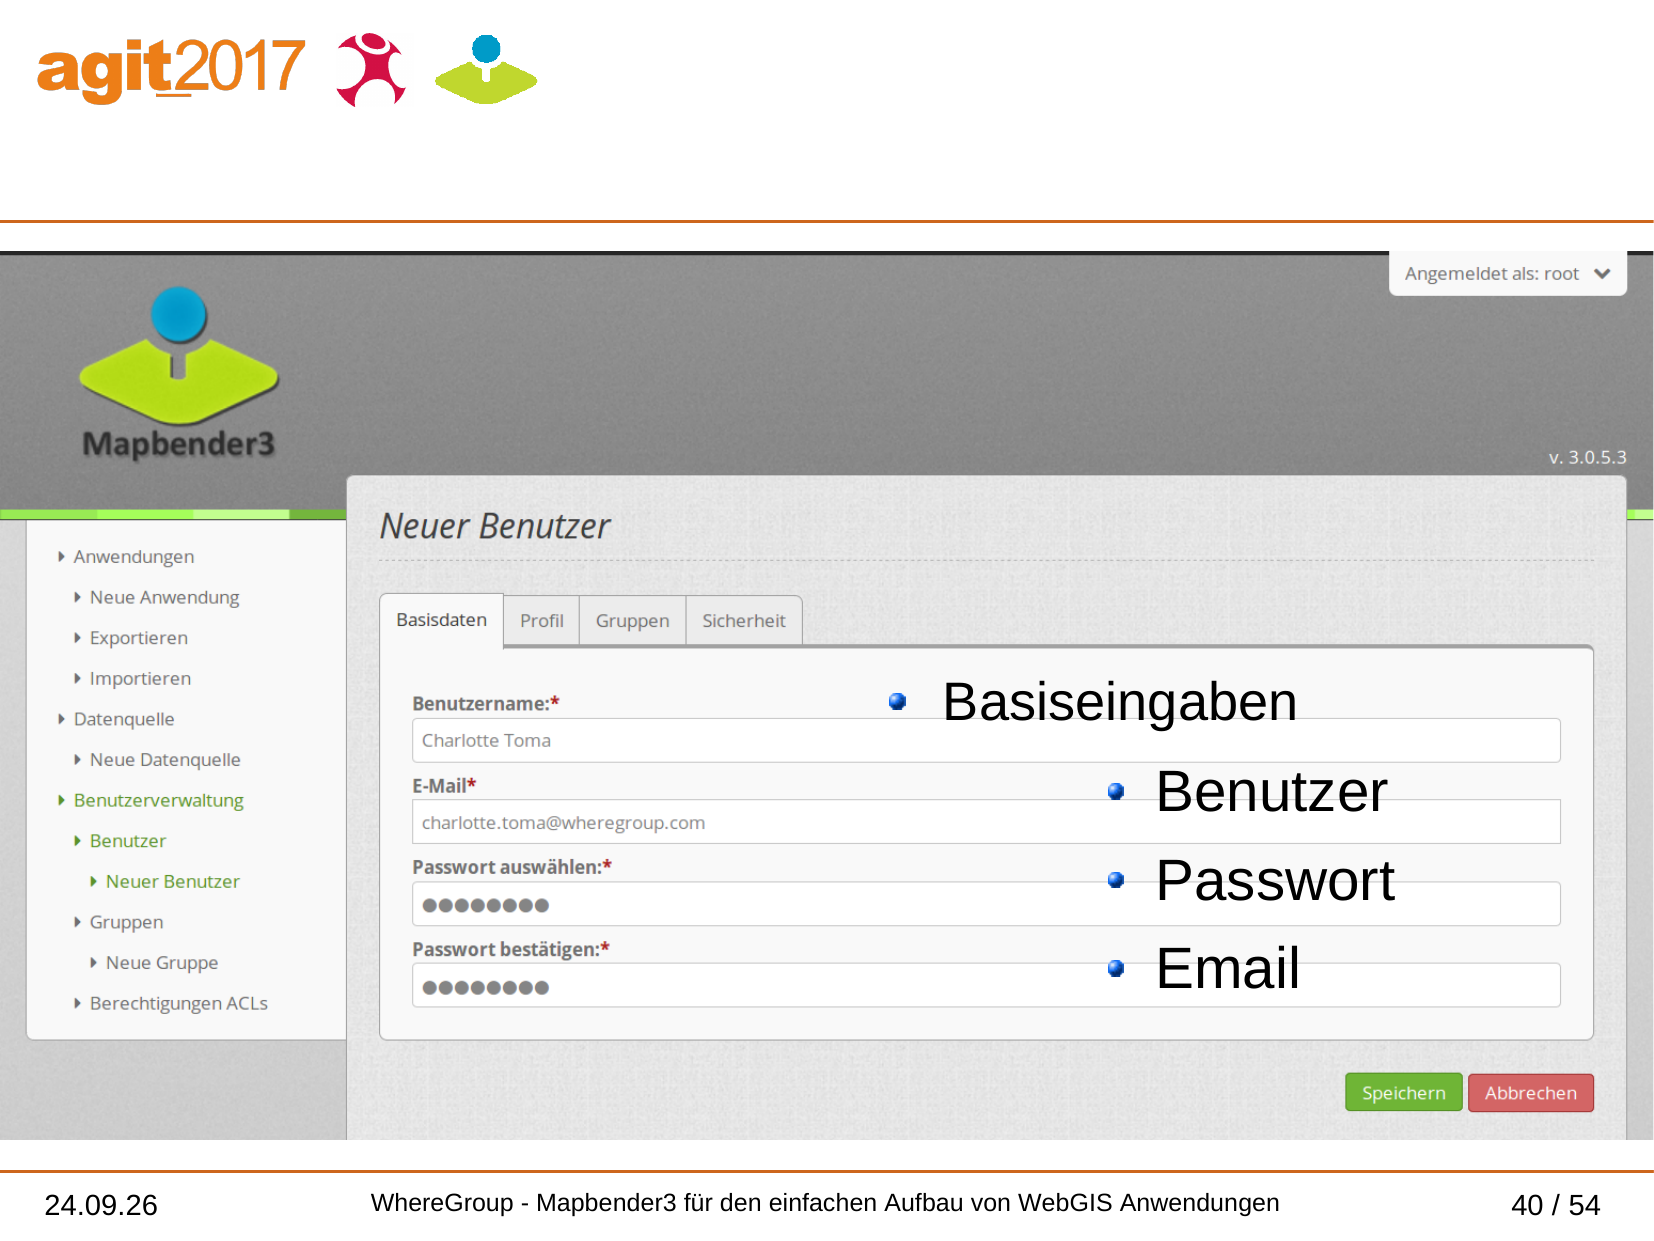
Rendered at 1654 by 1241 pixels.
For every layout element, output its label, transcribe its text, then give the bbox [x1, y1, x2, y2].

picture [35, 23, 308, 107]
list Basiseingaben Benutzer Passwort Email [872, 671, 1552, 1094]
picture [435, 35, 538, 104]
picture [0, 251, 1654, 1140]
